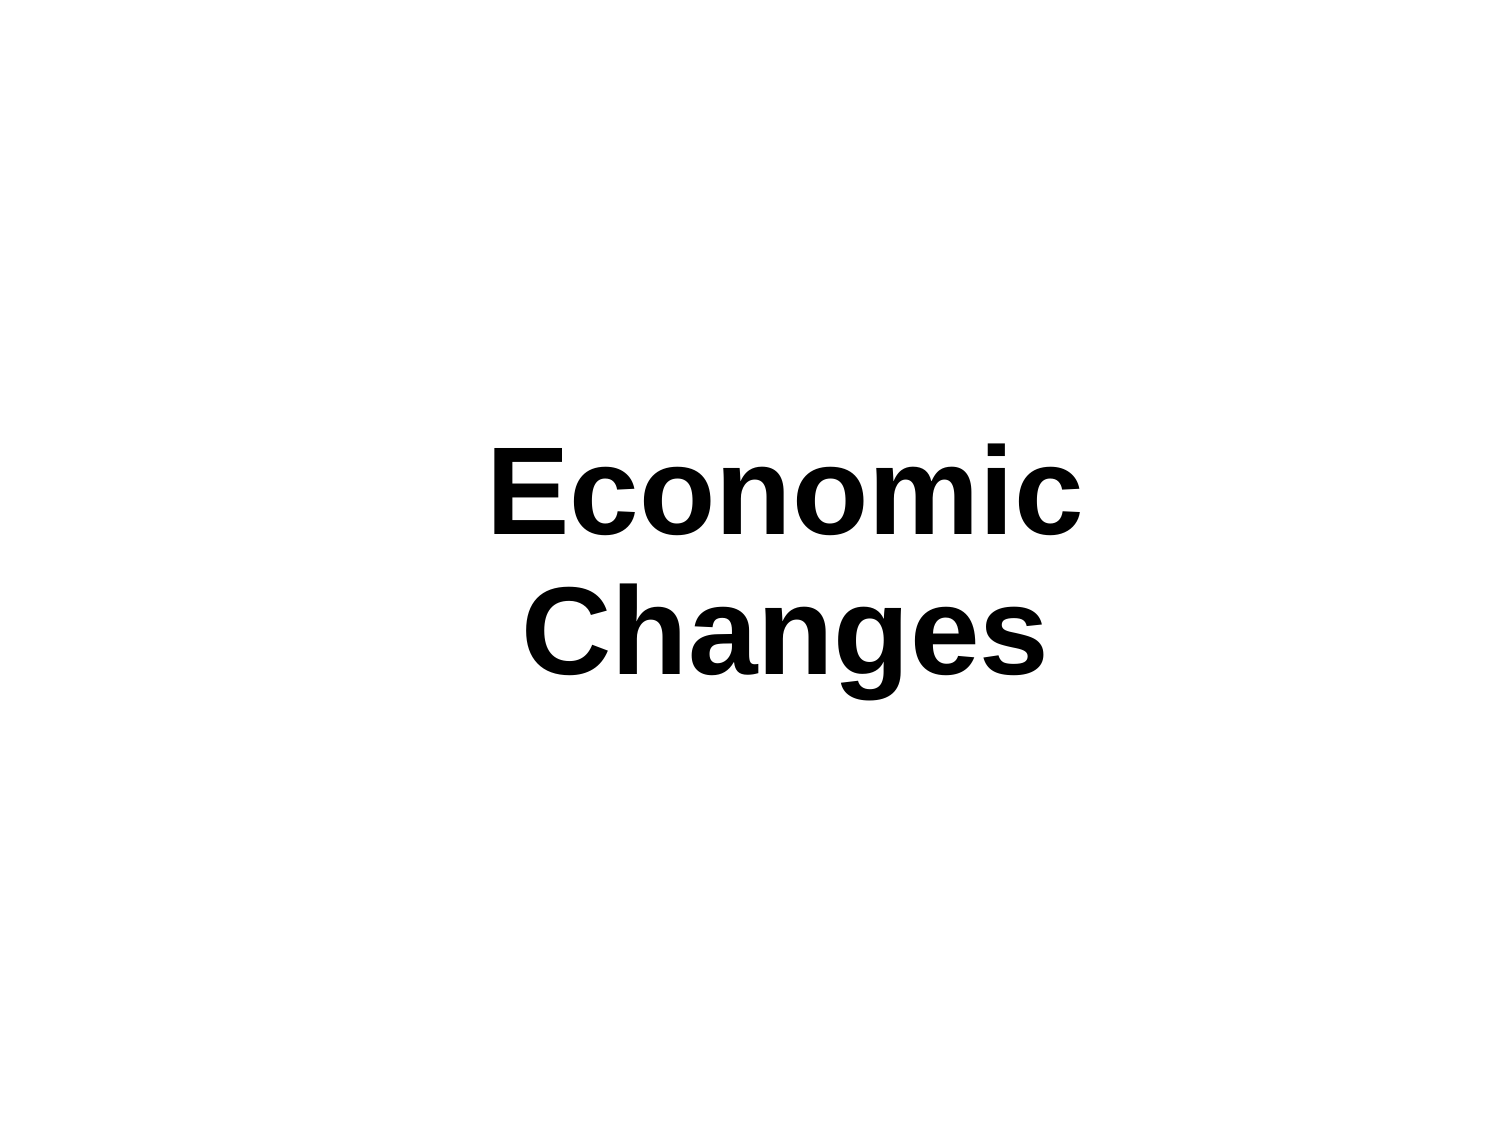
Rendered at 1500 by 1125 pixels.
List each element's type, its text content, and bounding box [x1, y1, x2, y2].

text_box Economic Changes [259, 414, 1312, 709]
